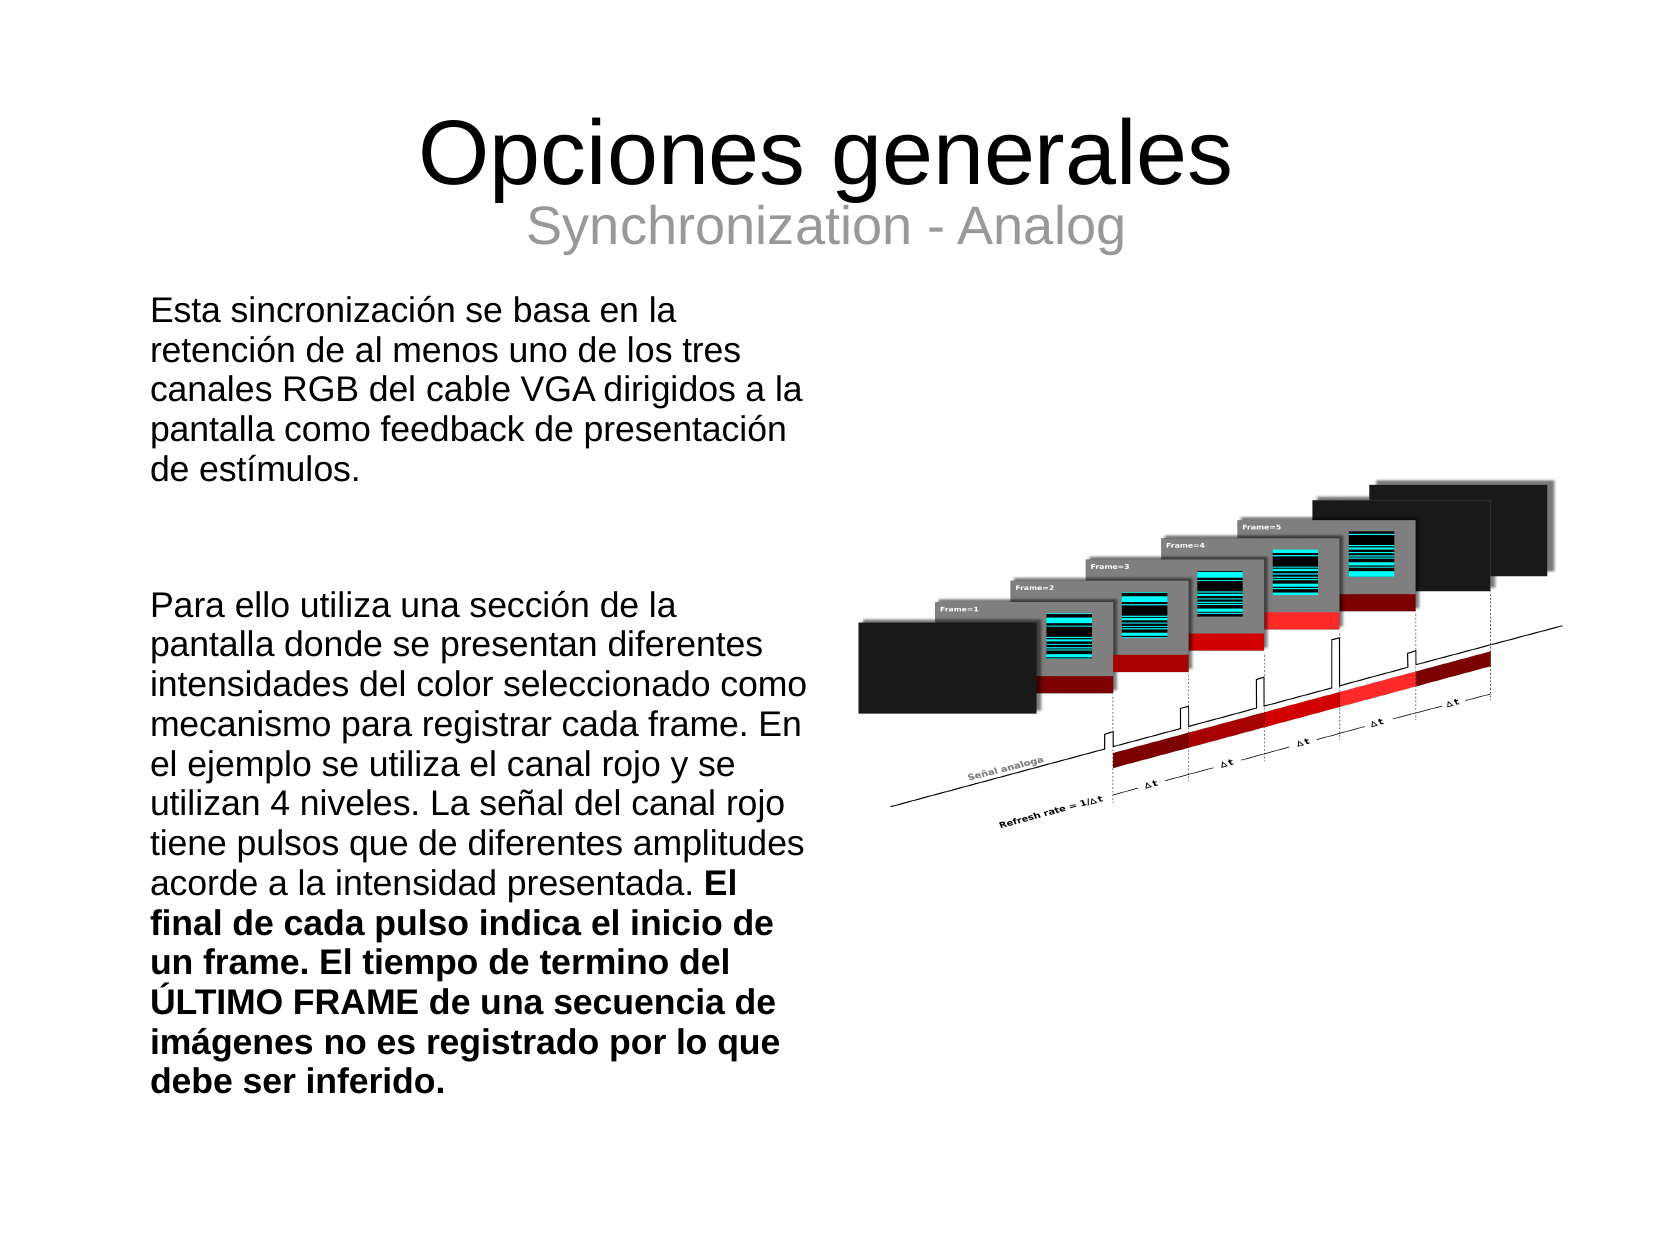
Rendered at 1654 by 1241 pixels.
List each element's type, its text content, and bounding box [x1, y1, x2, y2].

title Opciones generales [82, 49, 1571, 195]
list Esta sincronización se basa en la retención de al menos uno de los tres canales RGB del cable VGA dirigidos a la pantalla como feedback de presentación de estímulos. Para ello utiliza una sección de la pantalla donde se presentan diferentes intensidades del color seleccionado como mecanismo para registrar cada frame. En el ejemplo se utiliza el canal rojo y se utilizan 4 niveles. La señal del canal rojo tiene pulsos que de diferentes amplitudes acorde a la intensidad presentada. El final de cada pulso indica el inicio de un frame. El tiempo de termino del ÚLTIMO FRAME de una secuencia de imágenes no es registrado por lo que debe ser inferido. [82, 290, 809, 1126]
title Synchronization - Analog [82, 195, 1572, 257]
picture [845, 471, 1572, 828]
